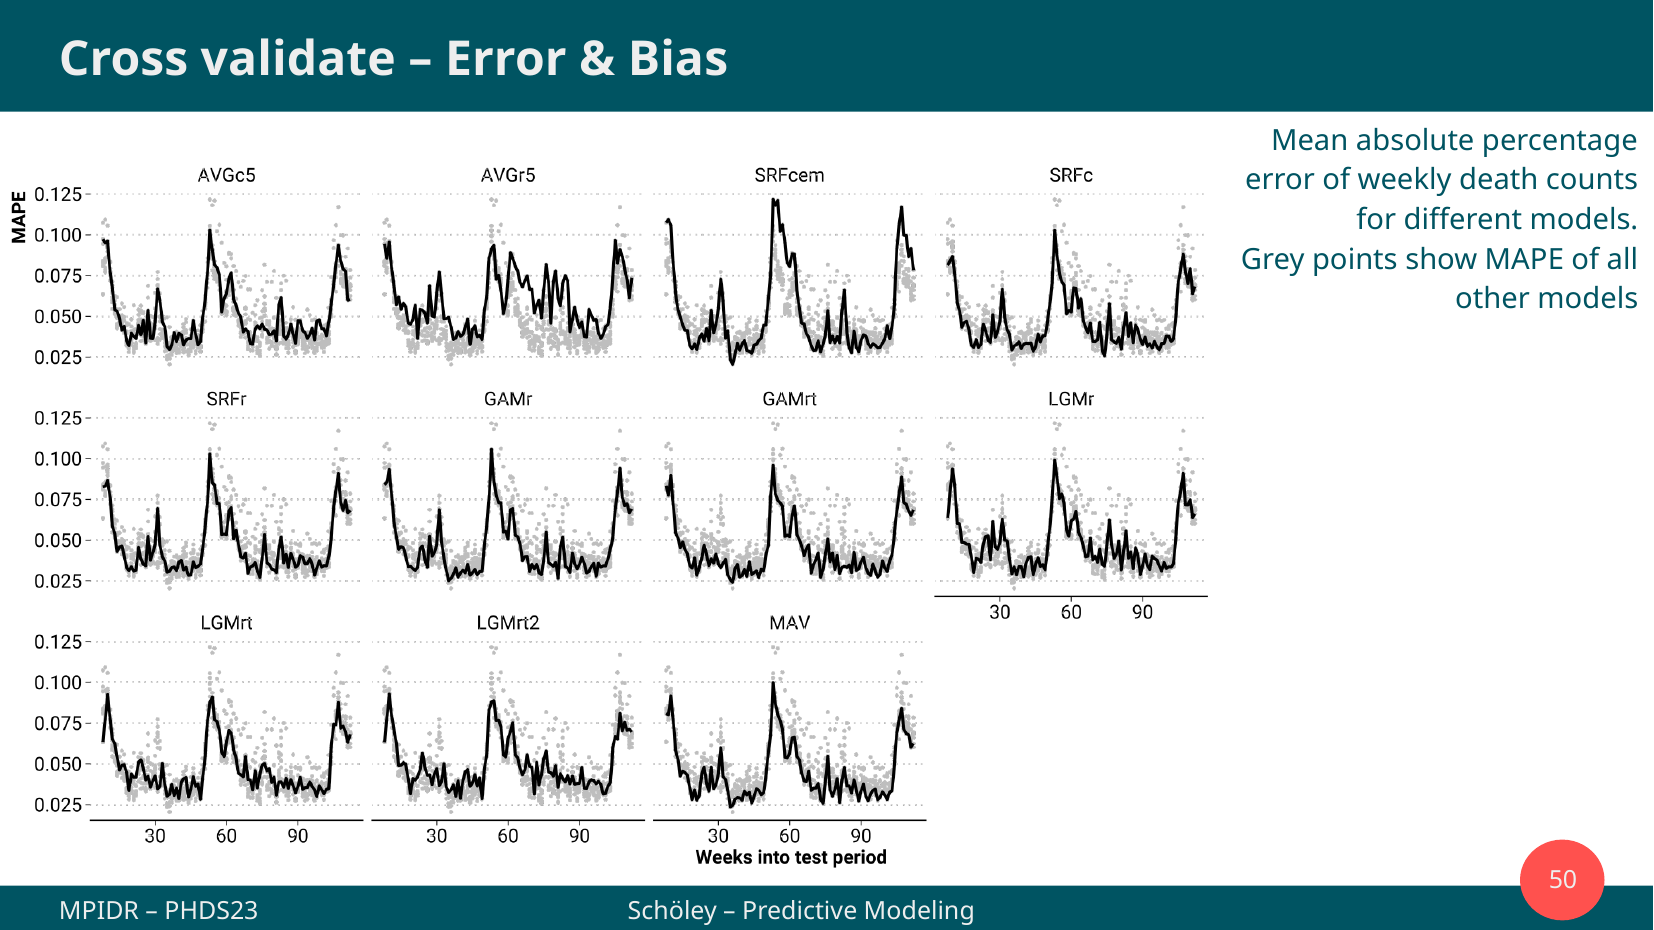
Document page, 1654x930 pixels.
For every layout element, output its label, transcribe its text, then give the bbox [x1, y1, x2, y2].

picture [2, 149, 1216, 878]
text_box Mean absolute percentage error of weekly death counts for different models. Grey points show MAPE of all other models [1215, 111, 1653, 403]
title Cross validate – Error & Bias [58, 0, 1594, 117]
